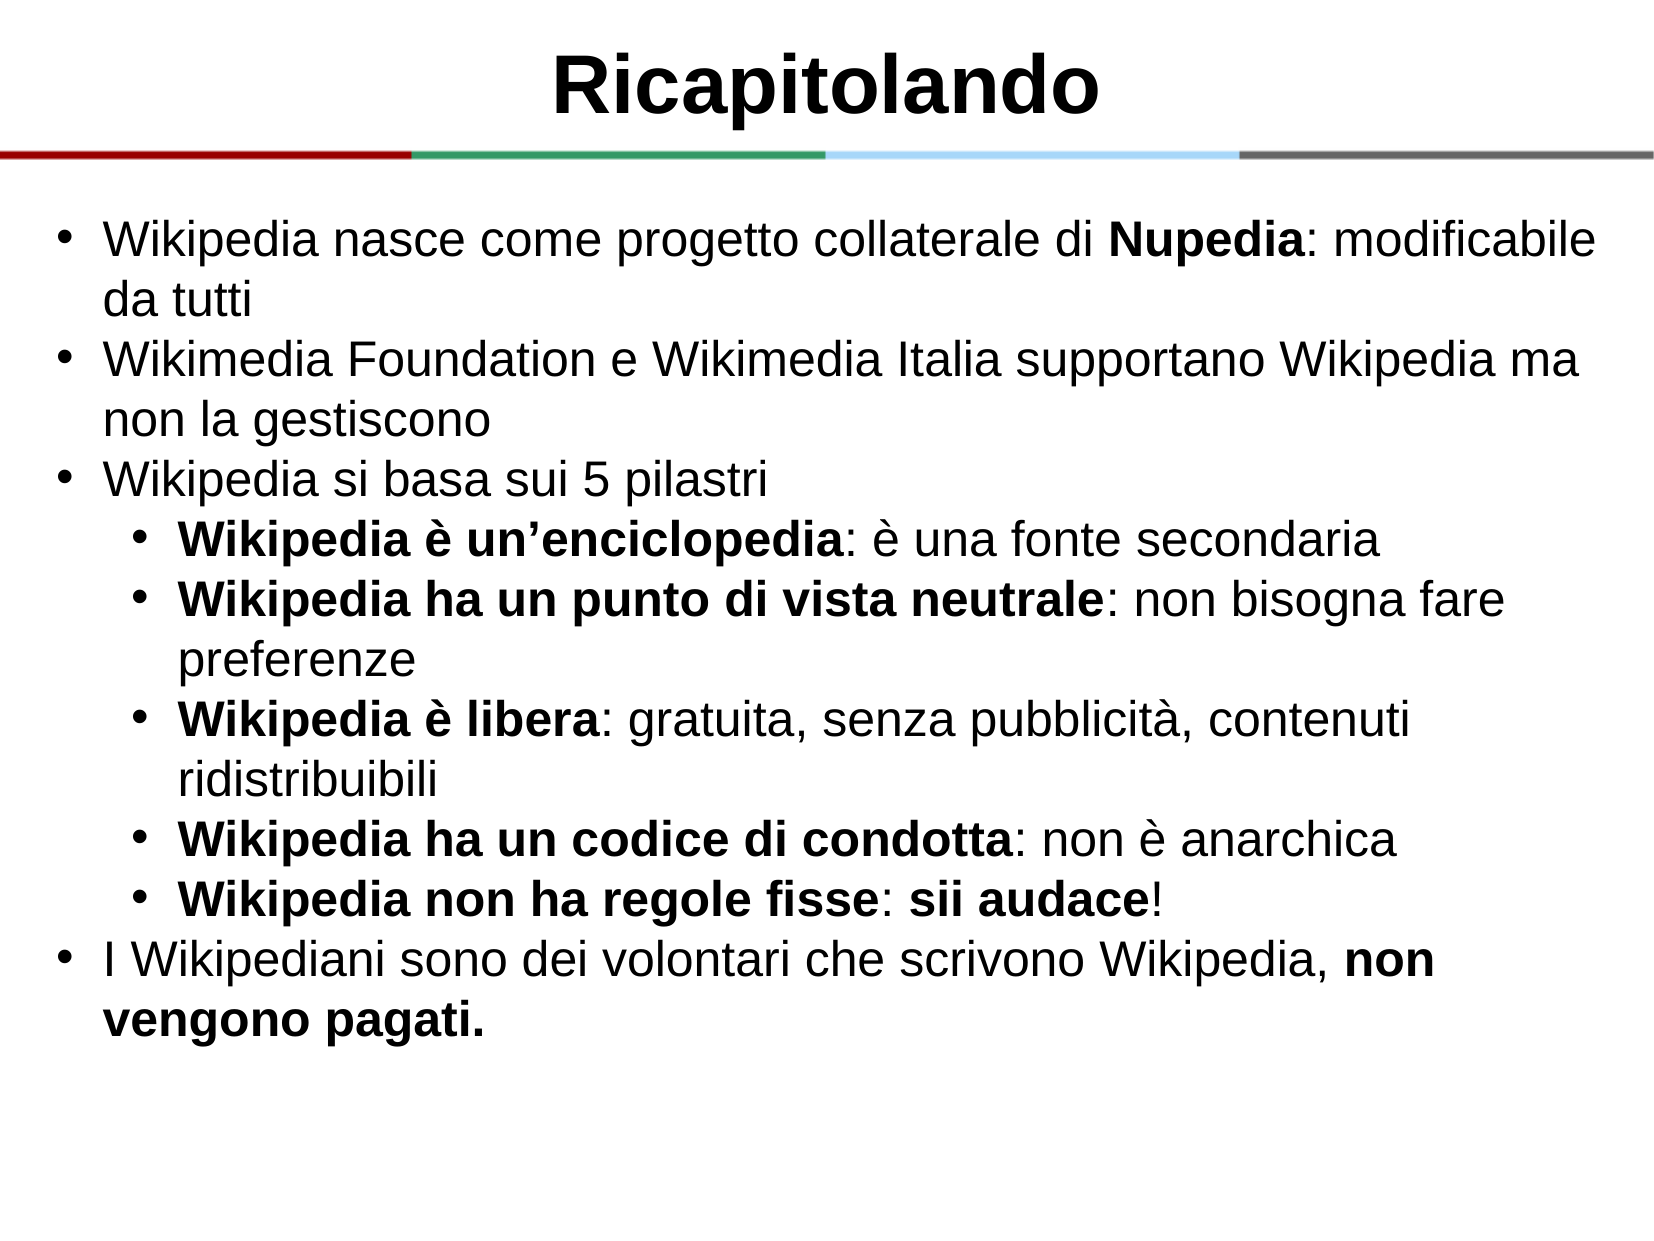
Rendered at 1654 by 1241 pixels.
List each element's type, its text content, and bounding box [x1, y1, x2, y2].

text_box Wikipedia nasce come progetto collaterale di Nupedia: modificabile da tutti Wikimedia Foundation e Wikimedia Italia supportano Wikipedia ma non la gestiscono Wikipedia si basa sui 5 pilastri Wikipedia è un’enciclopedia: è una fonte secondaria Wikipedia ha un punto di vista neutrale: non bisogna fare preferenze Wikipedia è libera: gratuita, senza pubblicità, contenuti ridistribuibili Wikipedia ha un codice di condotta: non è anarchica Wikipedia non ha regole fisse: sii audace! I Wikipediani sono dei volontari che scrivono Wikipedia, non vengono pagati. [41, 199, 1613, 1055]
text_box Ricapitolando [79, 22, 1574, 138]
picture [0, 139, 1654, 173]
